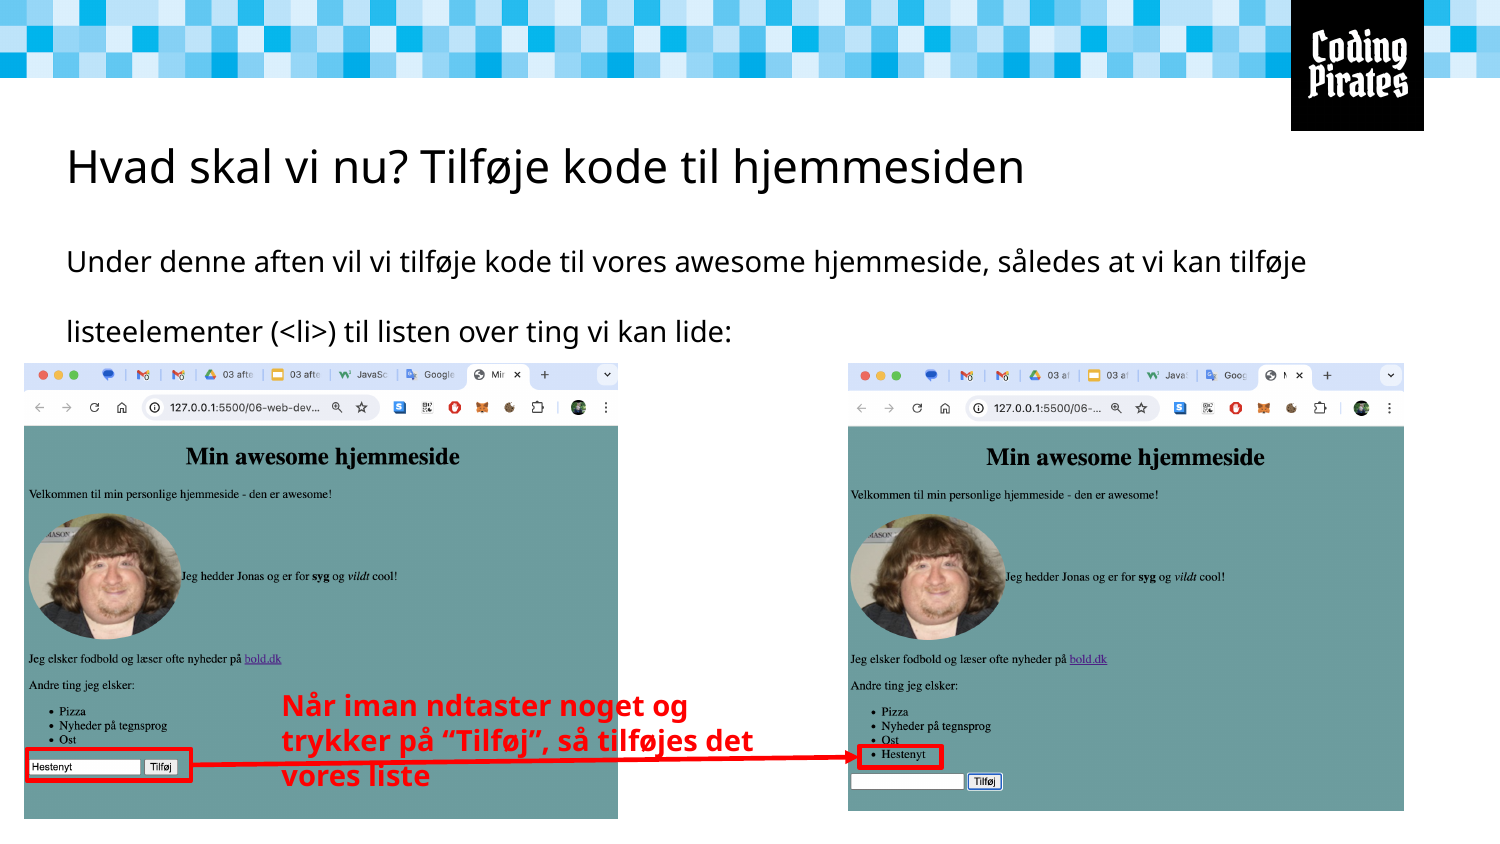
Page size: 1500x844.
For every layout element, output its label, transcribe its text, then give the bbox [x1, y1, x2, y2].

picture [29, 751, 189, 778]
picture [1291, 0, 1424, 123]
picture [24, 363, 618, 819]
picture [0, 0, 1056, 78]
list Under denne aften vil vi tilføje kode til vores awesome hjemmeside, således at vi kan tilføje listeelementer (<li>) til listen over ting vi kan lide: [51, 193, 1449, 339]
text_box Når iman ndtaster noget og trykker på “Tilføj”, så tilføjes det vores liste [266, 672, 784, 767]
picture [862, 748, 939, 765]
picture [848, 363, 1404, 811]
title Hvad skal vi nu? Tilføje kode til hjemmesiden [51, 123, 1466, 217]
